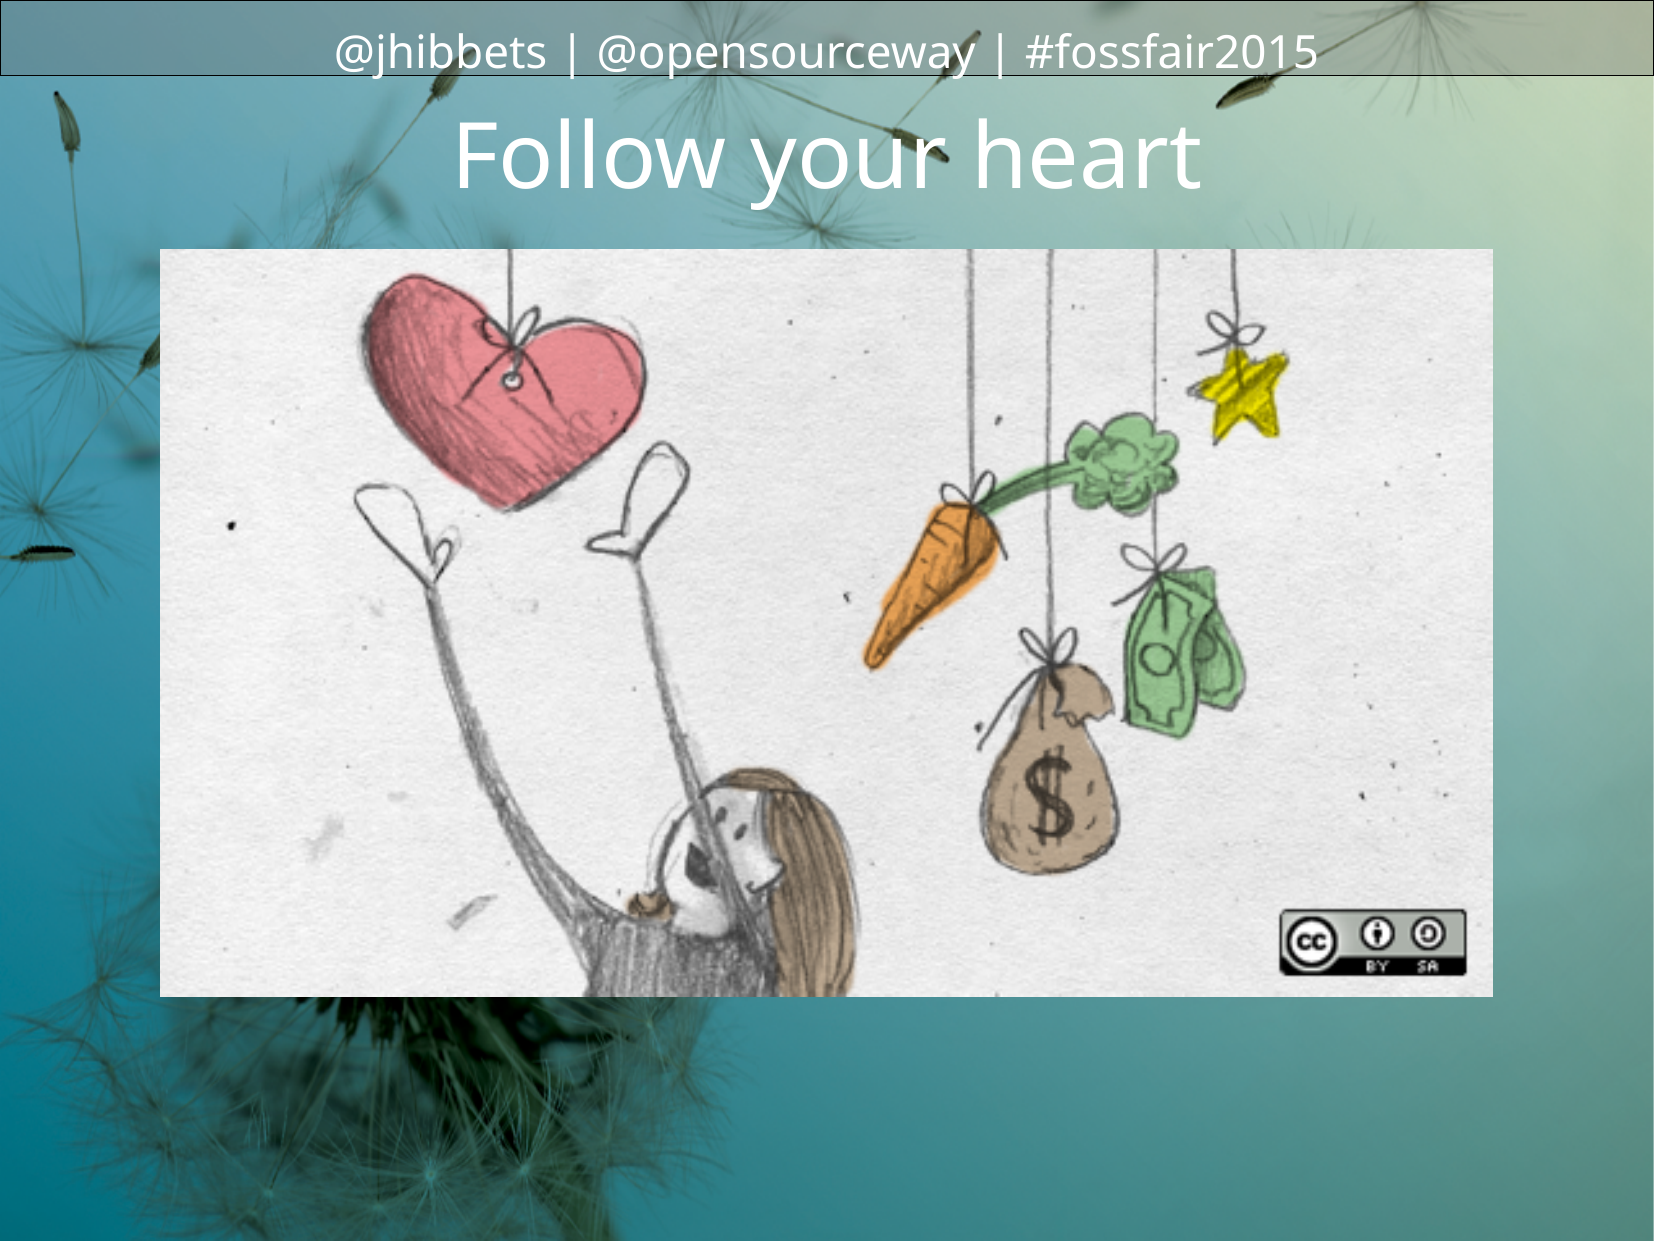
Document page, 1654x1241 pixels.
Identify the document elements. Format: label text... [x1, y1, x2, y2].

title Follow your heart [82, 49, 1571, 257]
picture [0, 76, 1654, 1241]
